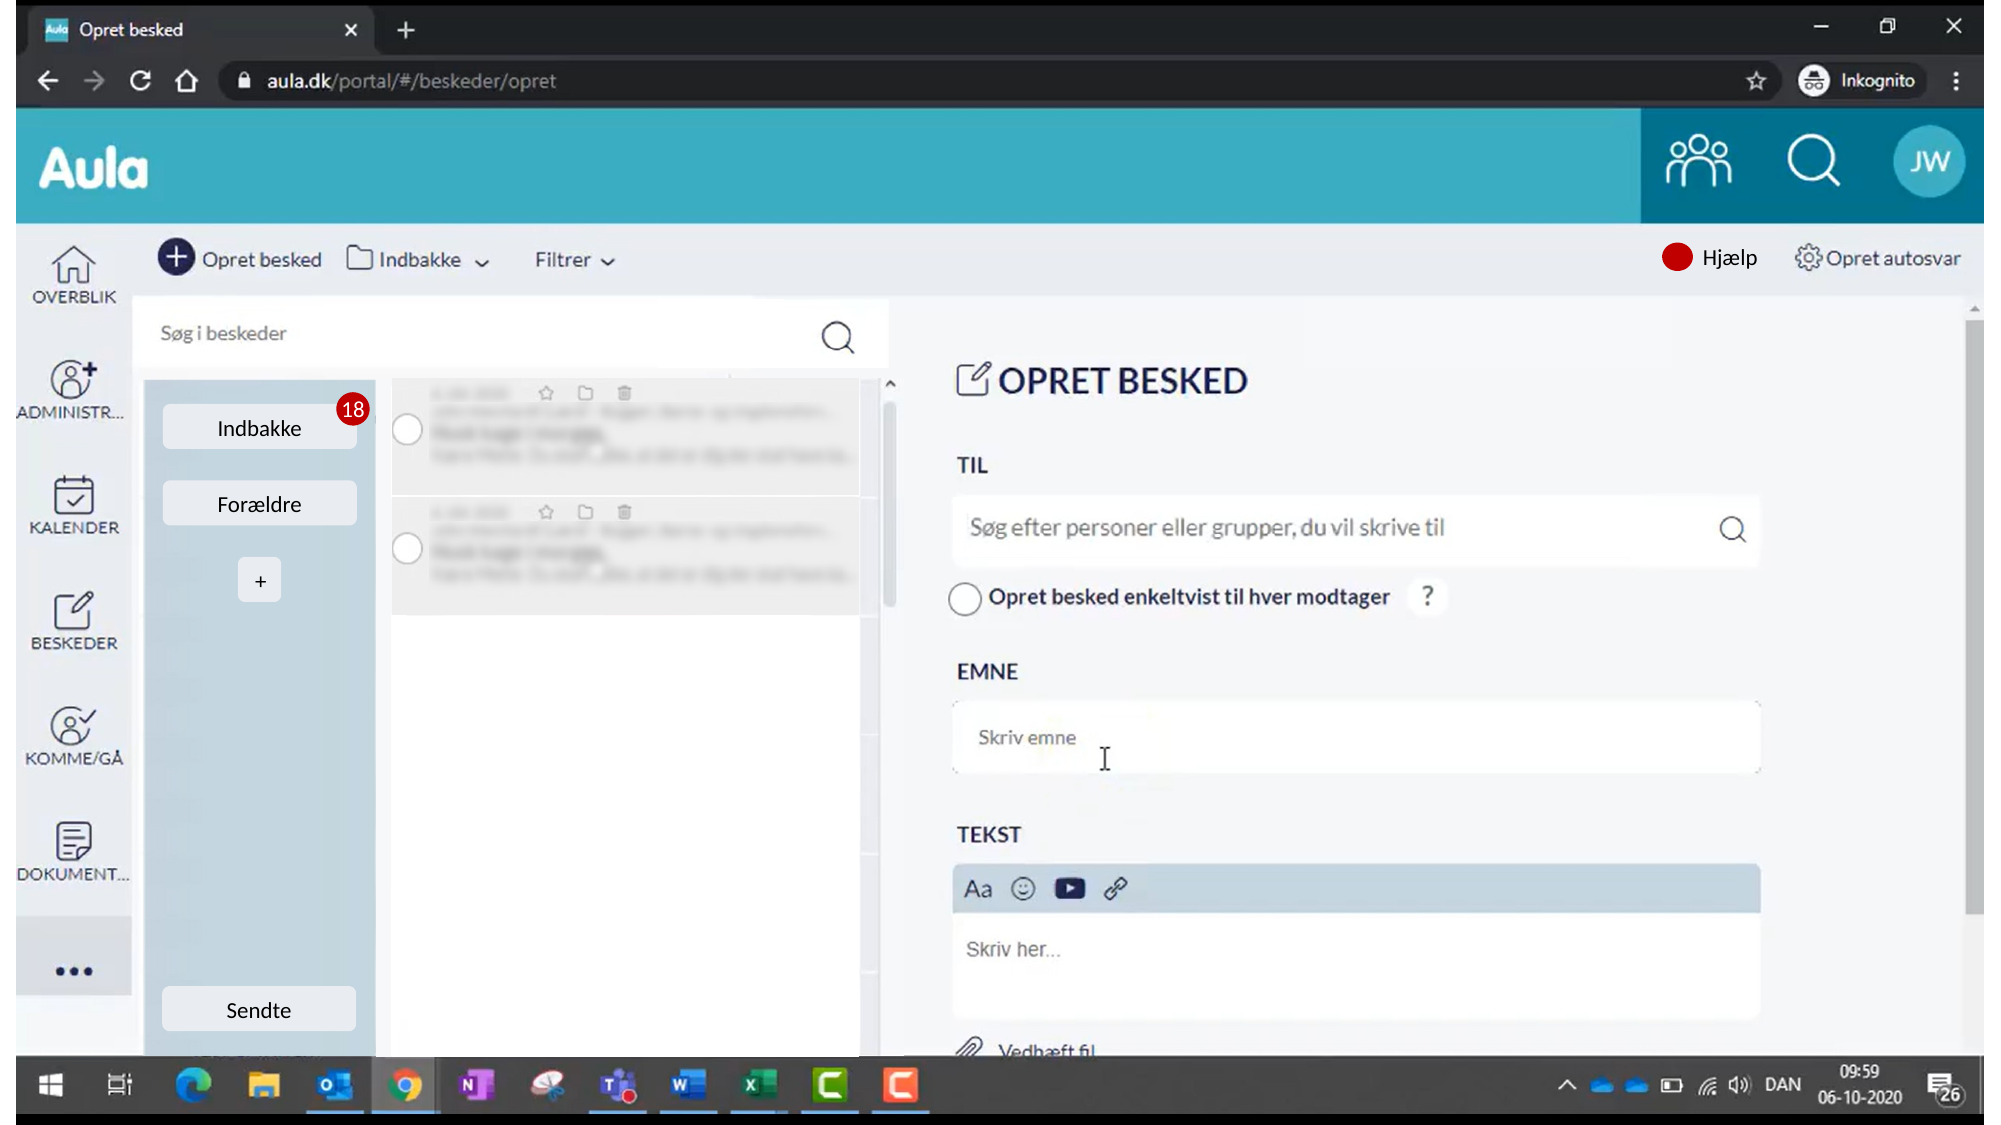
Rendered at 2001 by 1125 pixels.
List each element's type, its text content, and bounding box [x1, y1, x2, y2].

text_box Indbakke [162, 403, 357, 449]
text_box + [237, 556, 282, 602]
picture [1666, 131, 1732, 191]
text_box Sendte [162, 986, 357, 1032]
text_box 18 [326, 387, 392, 431]
picture [1785, 128, 1840, 186]
picture [1893, 126, 1965, 197]
text_box Forældre [162, 480, 357, 526]
text_box Hjælp [1687, 235, 1774, 279]
text_box [1662, 242, 1687, 271]
picture [16, 0, 1984, 1125]
